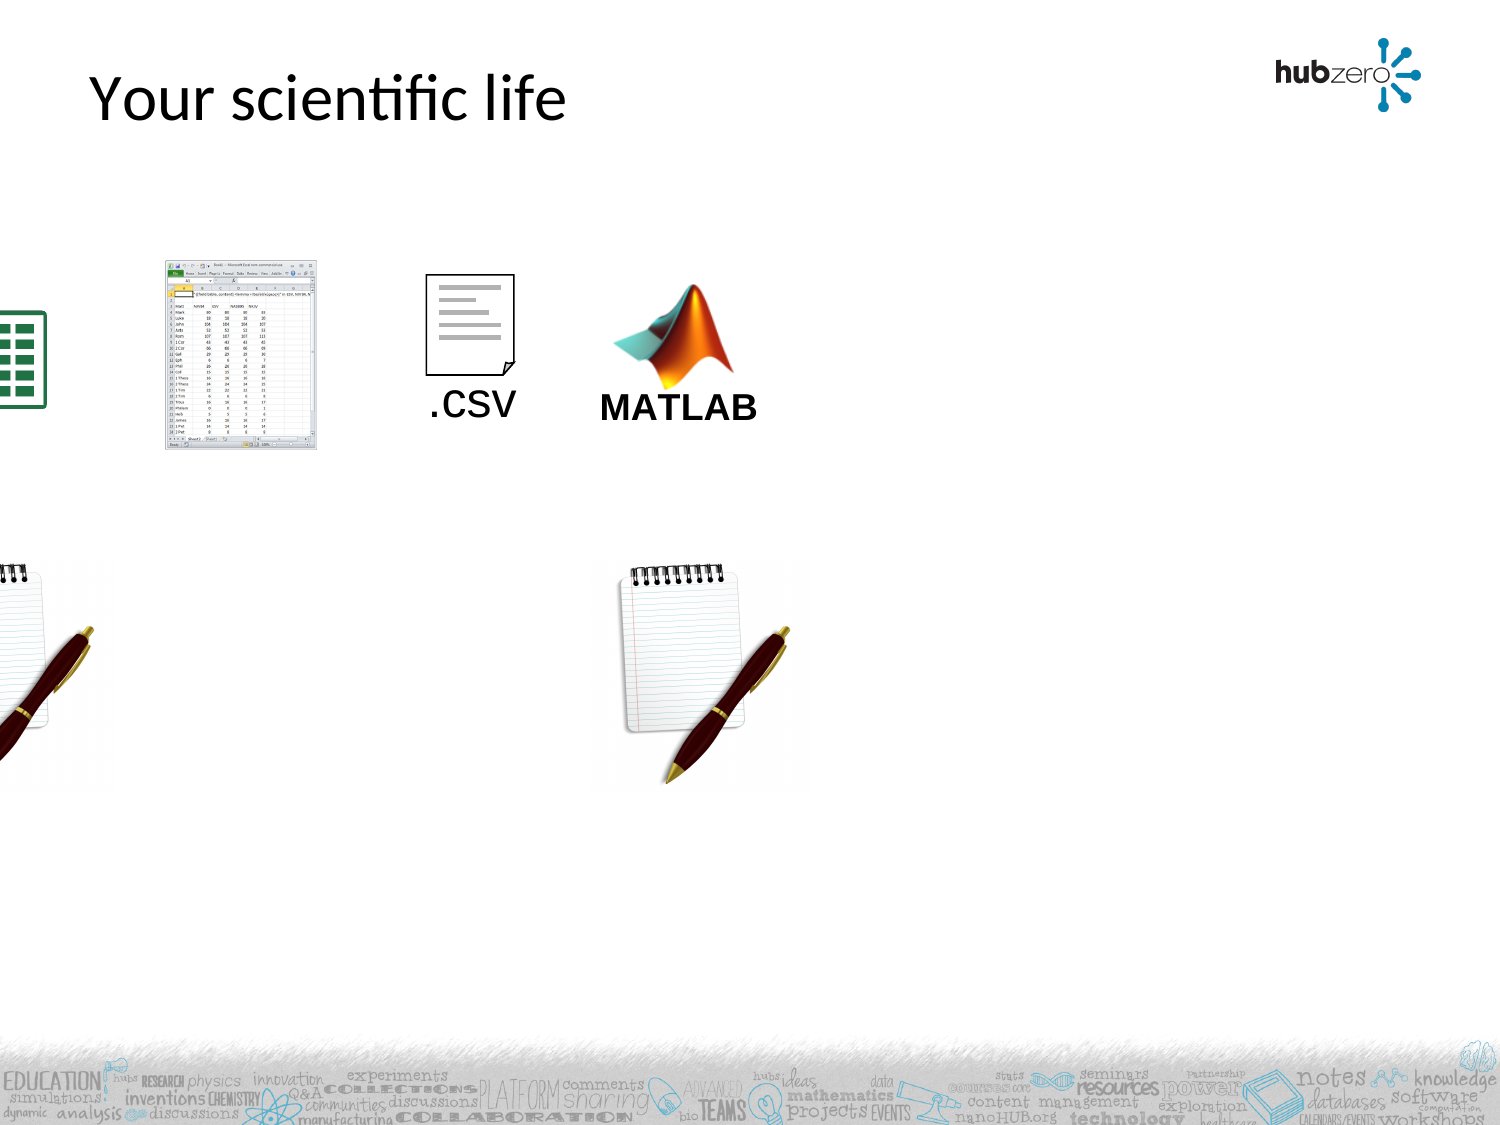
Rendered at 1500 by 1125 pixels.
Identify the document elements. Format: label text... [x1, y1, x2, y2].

text_box .csv [412, 360, 532, 436]
picture [165, 260, 317, 451]
picture [0, 299, 47, 422]
text_box MATLAB [584, 375, 770, 436]
picture [0, 554, 115, 792]
text_box [426, 274, 514, 360]
picture [589, 554, 811, 792]
title Your scientific life [75, 44, 1426, 144]
picture [613, 284, 734, 375]
picture [1272, 35, 1424, 44]
picture [0, 1034, 1500, 1125]
